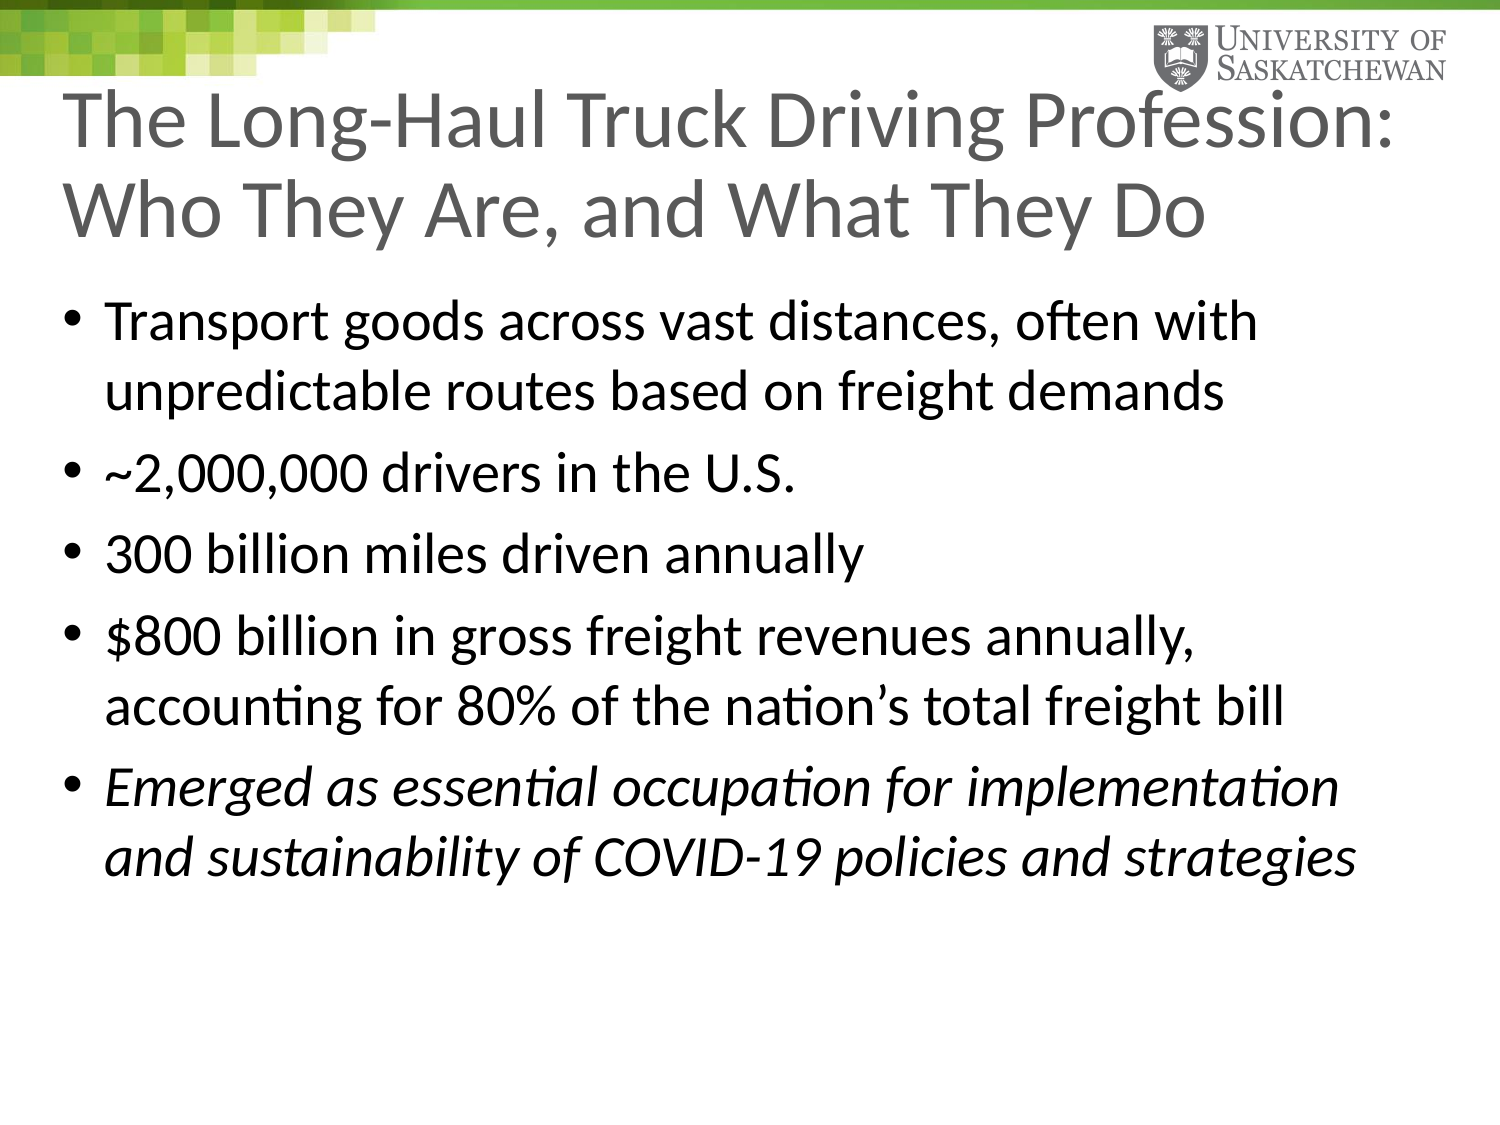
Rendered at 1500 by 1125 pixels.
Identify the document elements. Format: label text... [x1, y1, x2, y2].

title The Long-Haul Truck Driving Profession: Who They Are, and What They Do [47, 103, 1450, 229]
list Transport goods across vast distances, often with unpredictable routes based on freight demands ~2,000,000 drivers in the U.S. 300 billion miles driven annually $800 billion in gross freight revenues annually, accounting for 80% of the nation’s total freight bill Emerged as essential occupation for implementation and sustainability of COVID-19 policies and strategies [47, 274, 1450, 988]
picture [0, 0, 1500, 397]
